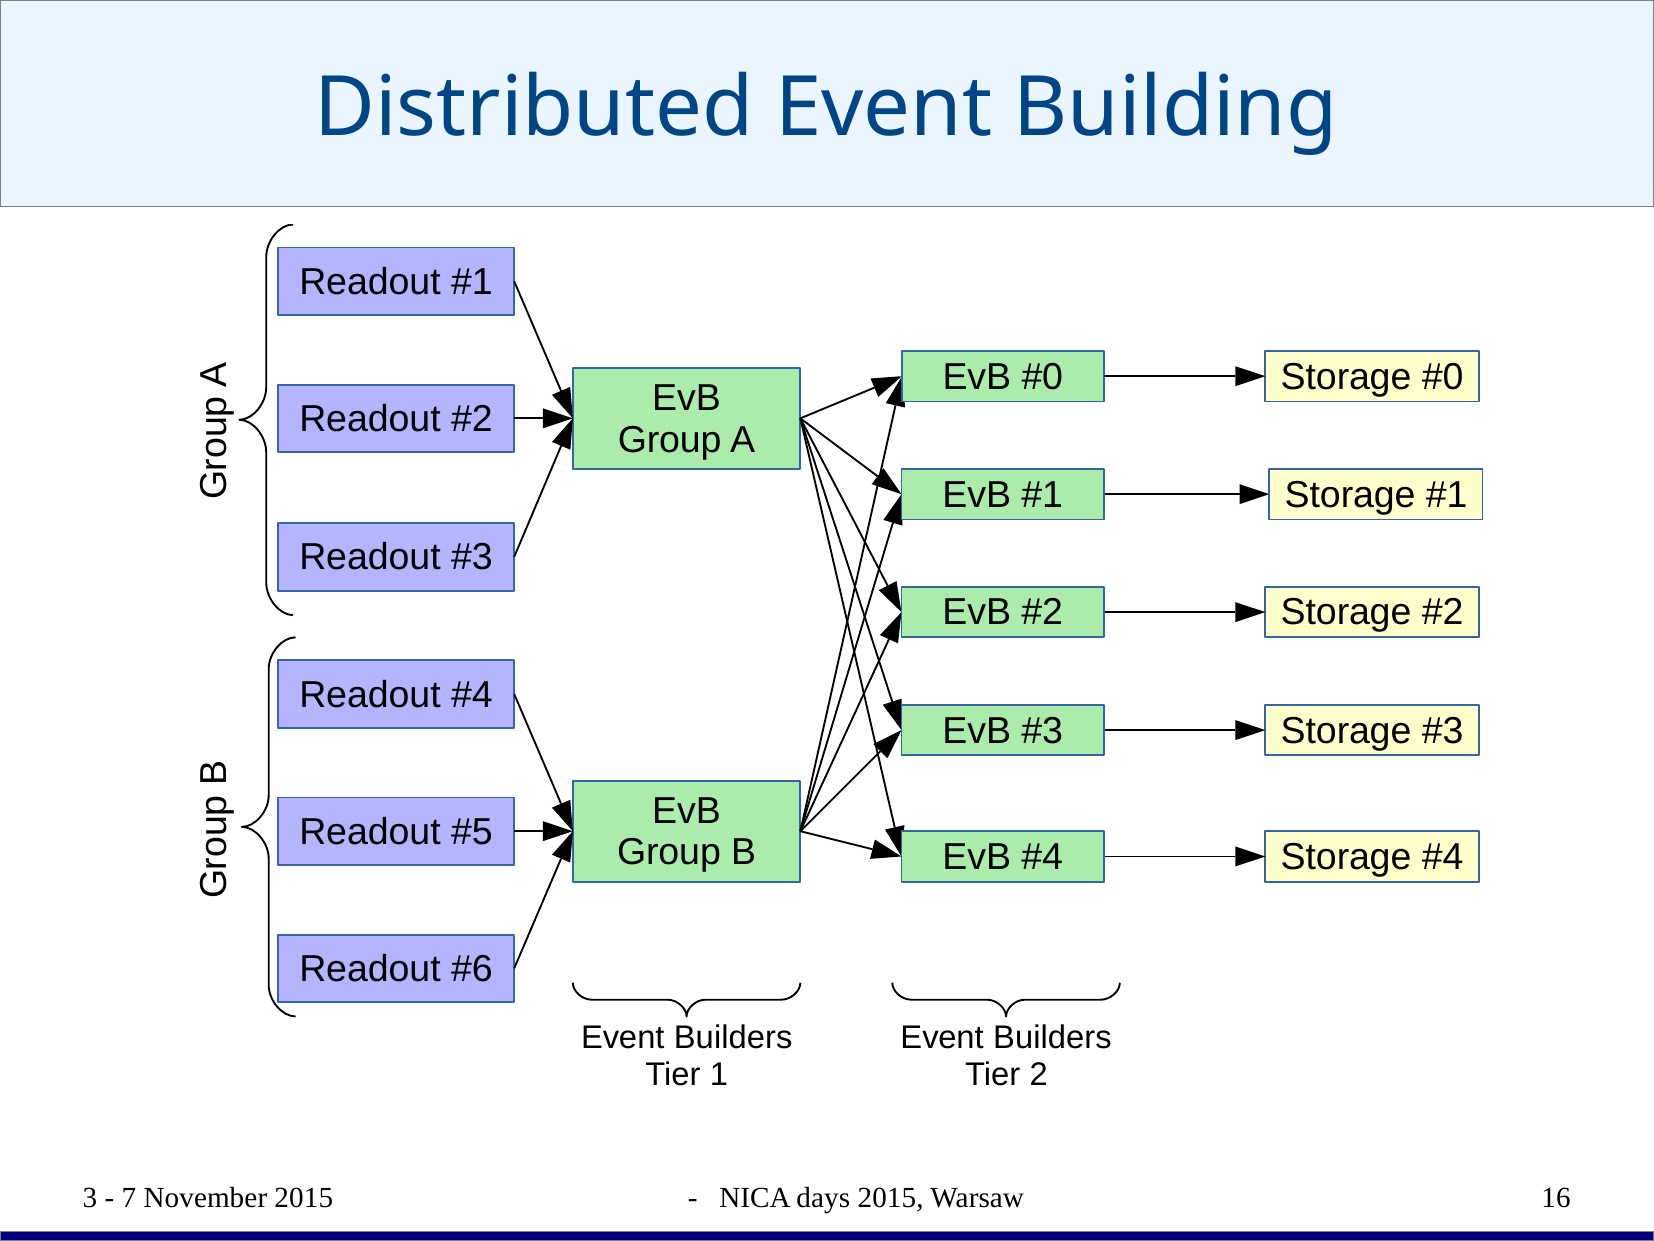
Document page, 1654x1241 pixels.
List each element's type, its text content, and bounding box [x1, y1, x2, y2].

picture [183, 224, 1483, 1101]
title Distributed Event Building [82, 29, 1571, 178]
